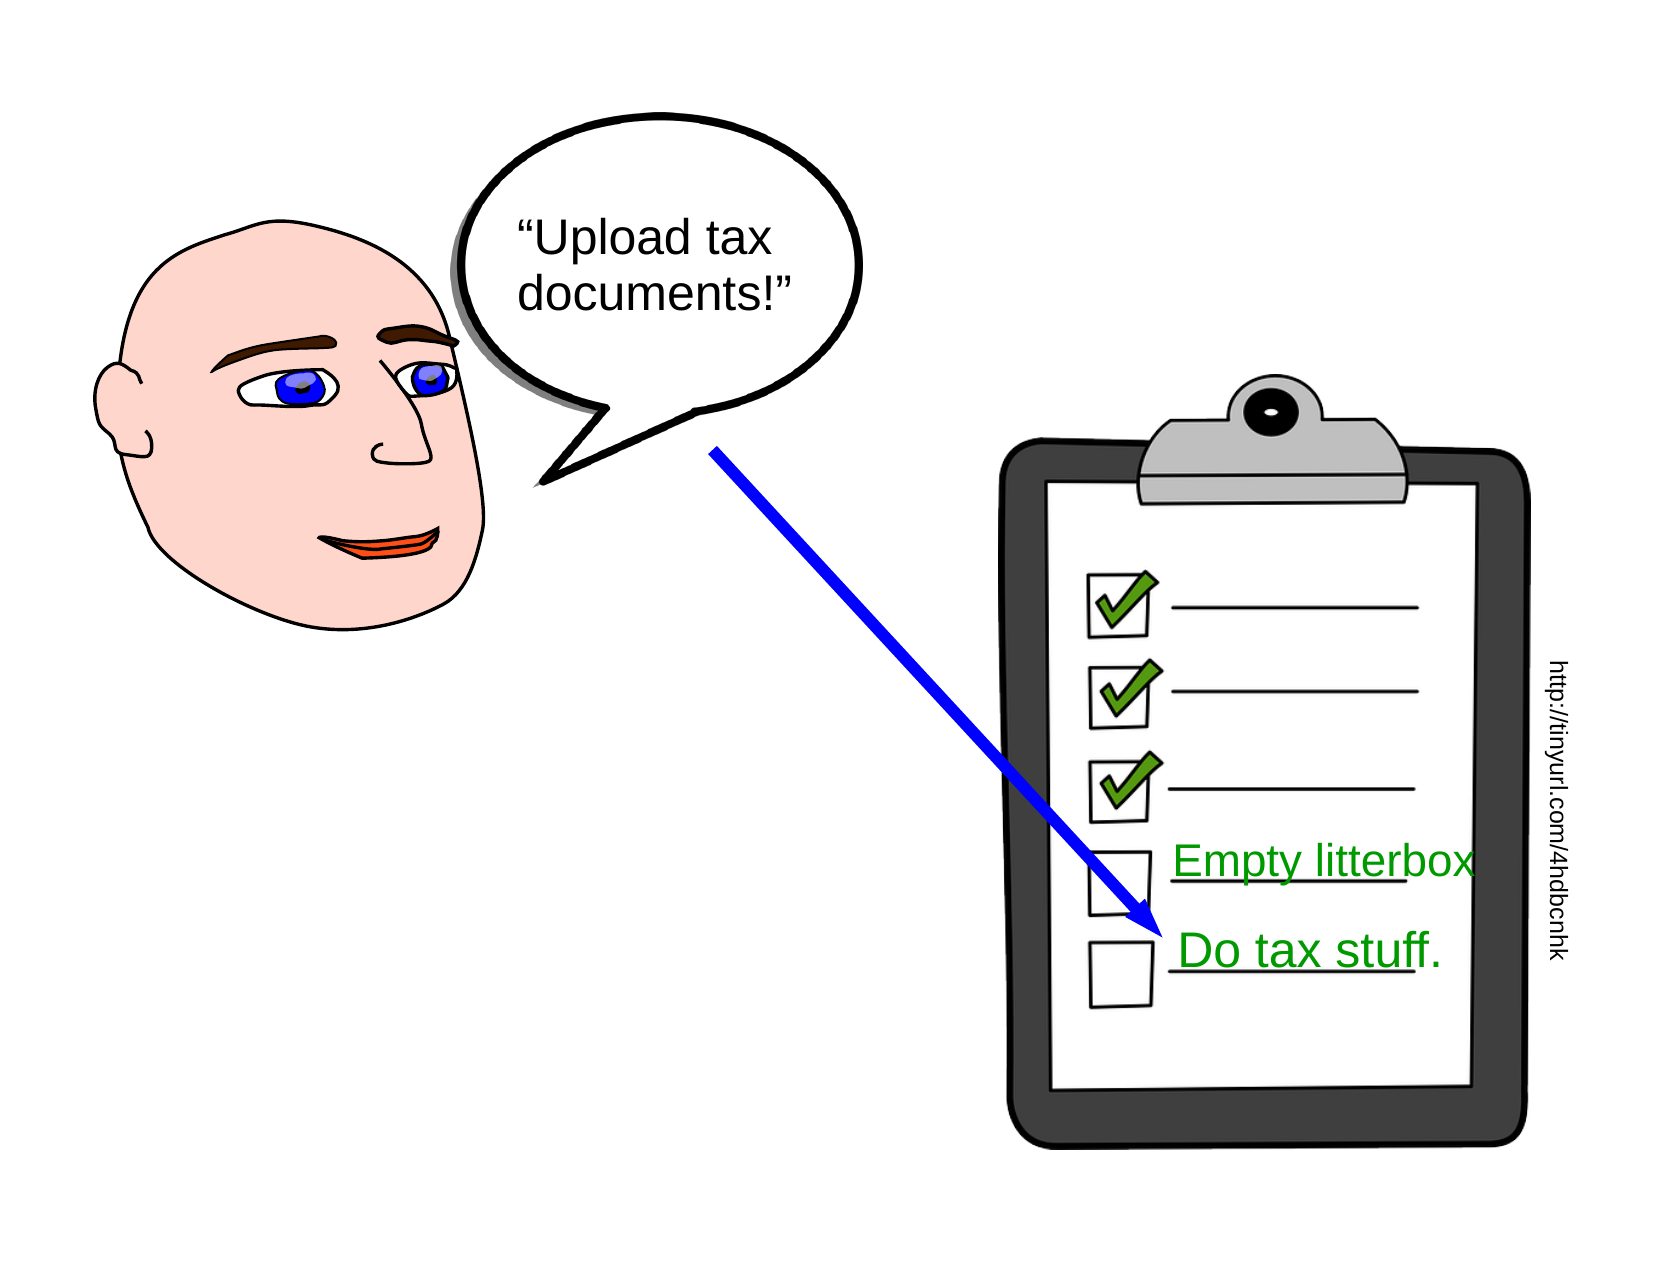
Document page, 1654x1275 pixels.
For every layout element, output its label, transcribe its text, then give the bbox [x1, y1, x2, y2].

text_box “Upload tax documents!” [510, 202, 811, 329]
picture [37, 112, 863, 695]
text_box http://tinyurl.com/4hdbcnhk [1537, 646, 1581, 976]
text_box Do tax stuff. [1162, 915, 1461, 991]
text_box Empty litterbox [1158, 827, 1491, 903]
picture [998, 374, 1531, 1150]
